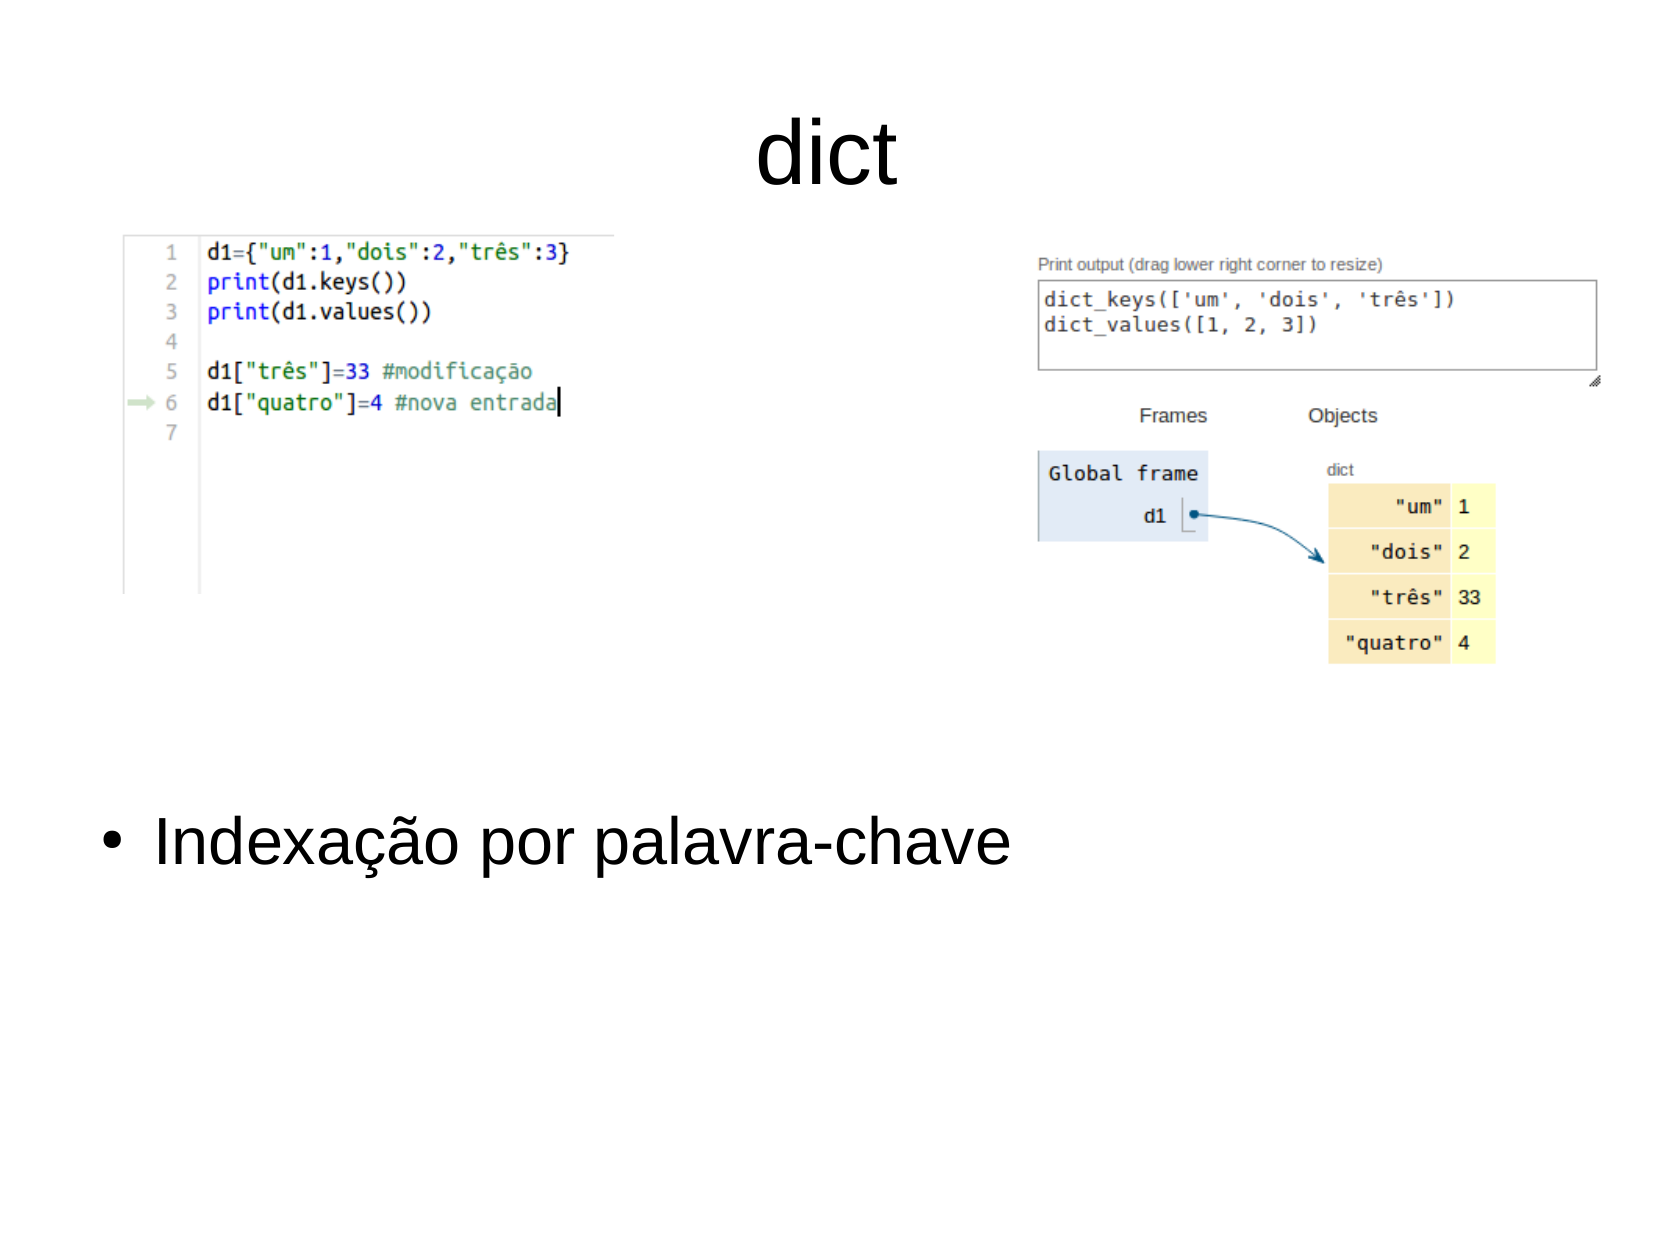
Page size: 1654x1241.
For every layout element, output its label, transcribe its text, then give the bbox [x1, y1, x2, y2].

picture [1027, 233, 1607, 686]
list Indexação por palavra-chave [82, 804, 1571, 945]
picture [106, 224, 615, 594]
title dict [82, 49, 1571, 257]
